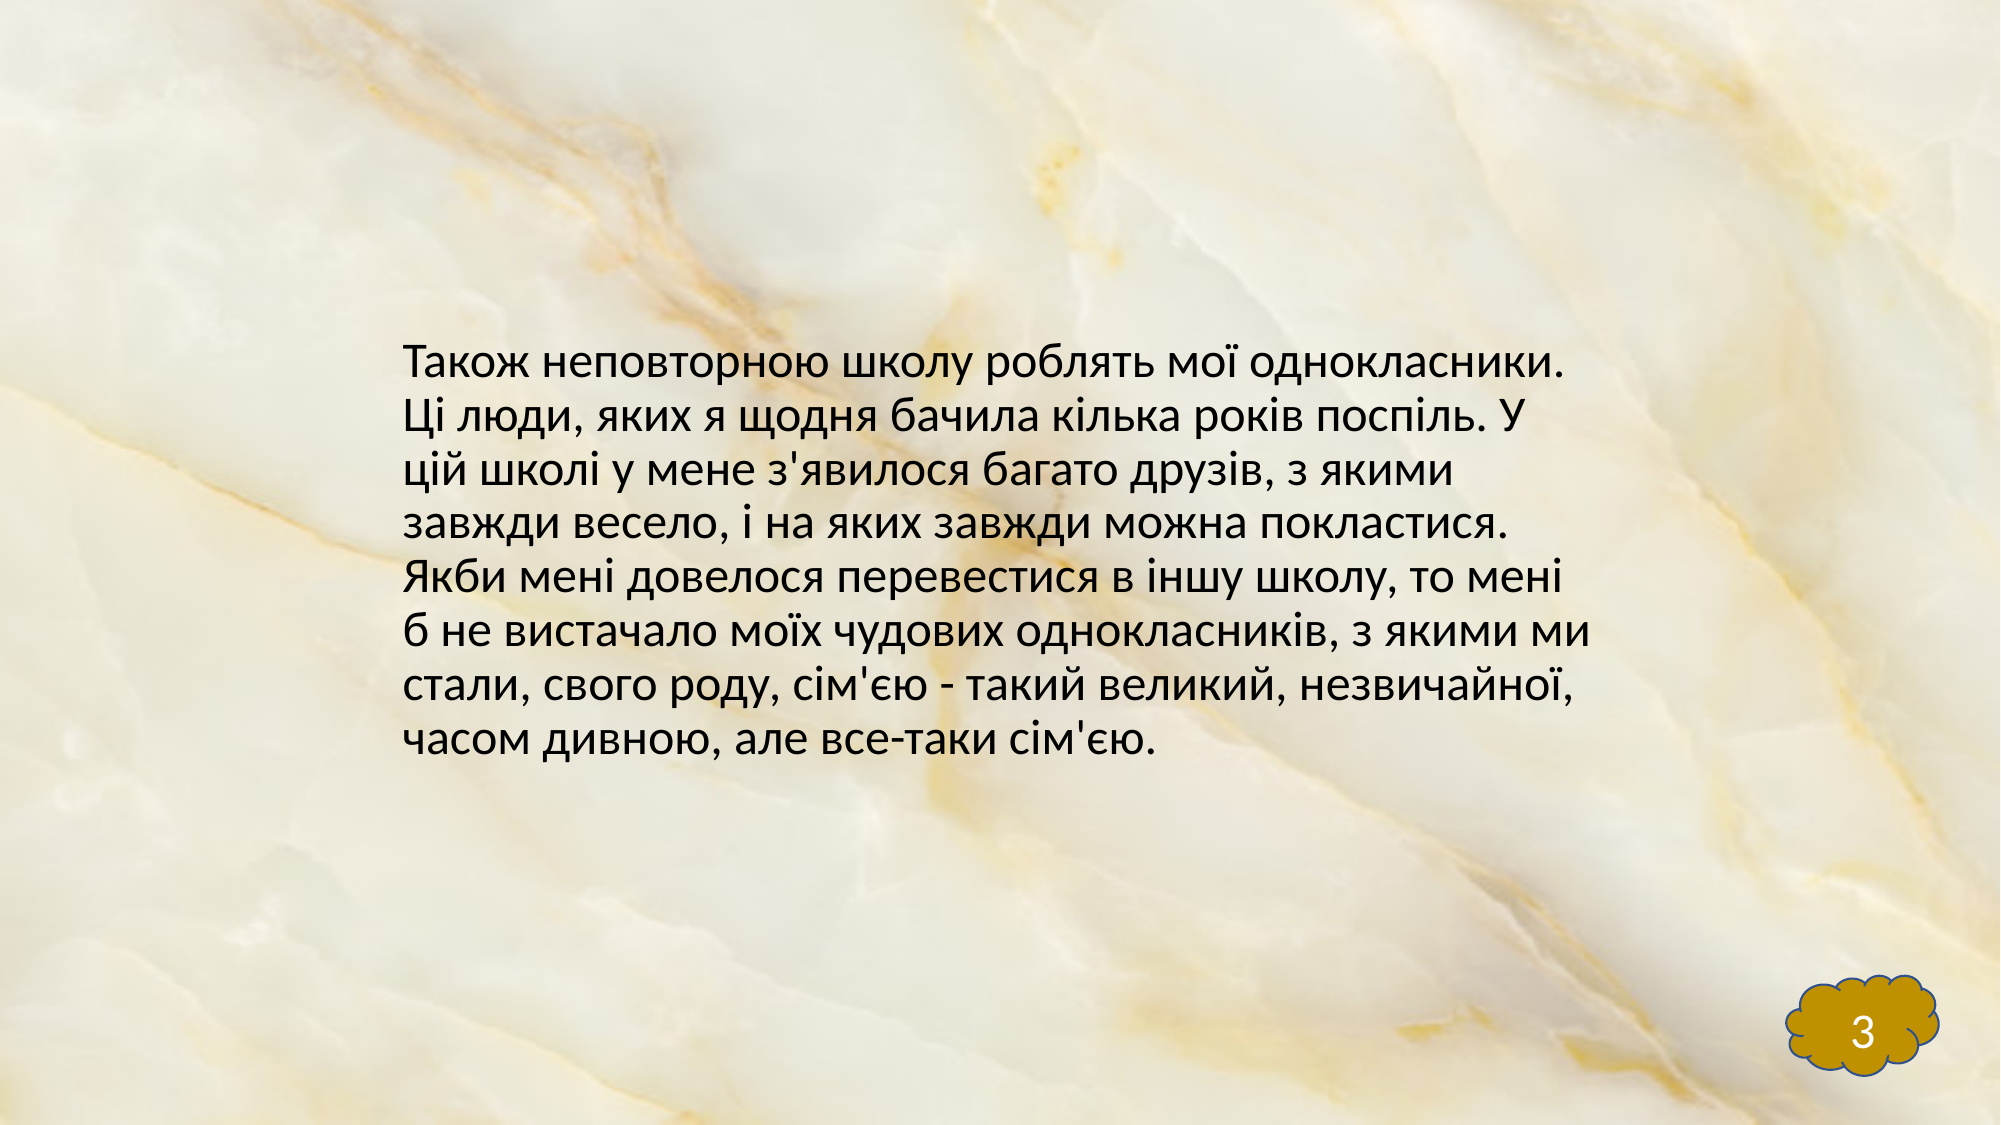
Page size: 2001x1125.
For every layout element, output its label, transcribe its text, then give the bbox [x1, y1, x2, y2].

text_box 3 [1786, 975, 1939, 1076]
list Також неповторною школу роблять мої однокласники. Ці люди, яких я щодня бачила кілька років поспіль. У цій школі у мене з'явилося багато друзів, з якими завжди весело, і на яких завжди можна покластися. Якби мені довелося перевестися в іншу школу, то мені б не вистачало моїх чудових однокласників, з якими ми стали, свого роду, сім'єю - такий великий, незвичайної, часом дивною, але все-таки сім'єю. [387, 326, 1613, 799]
